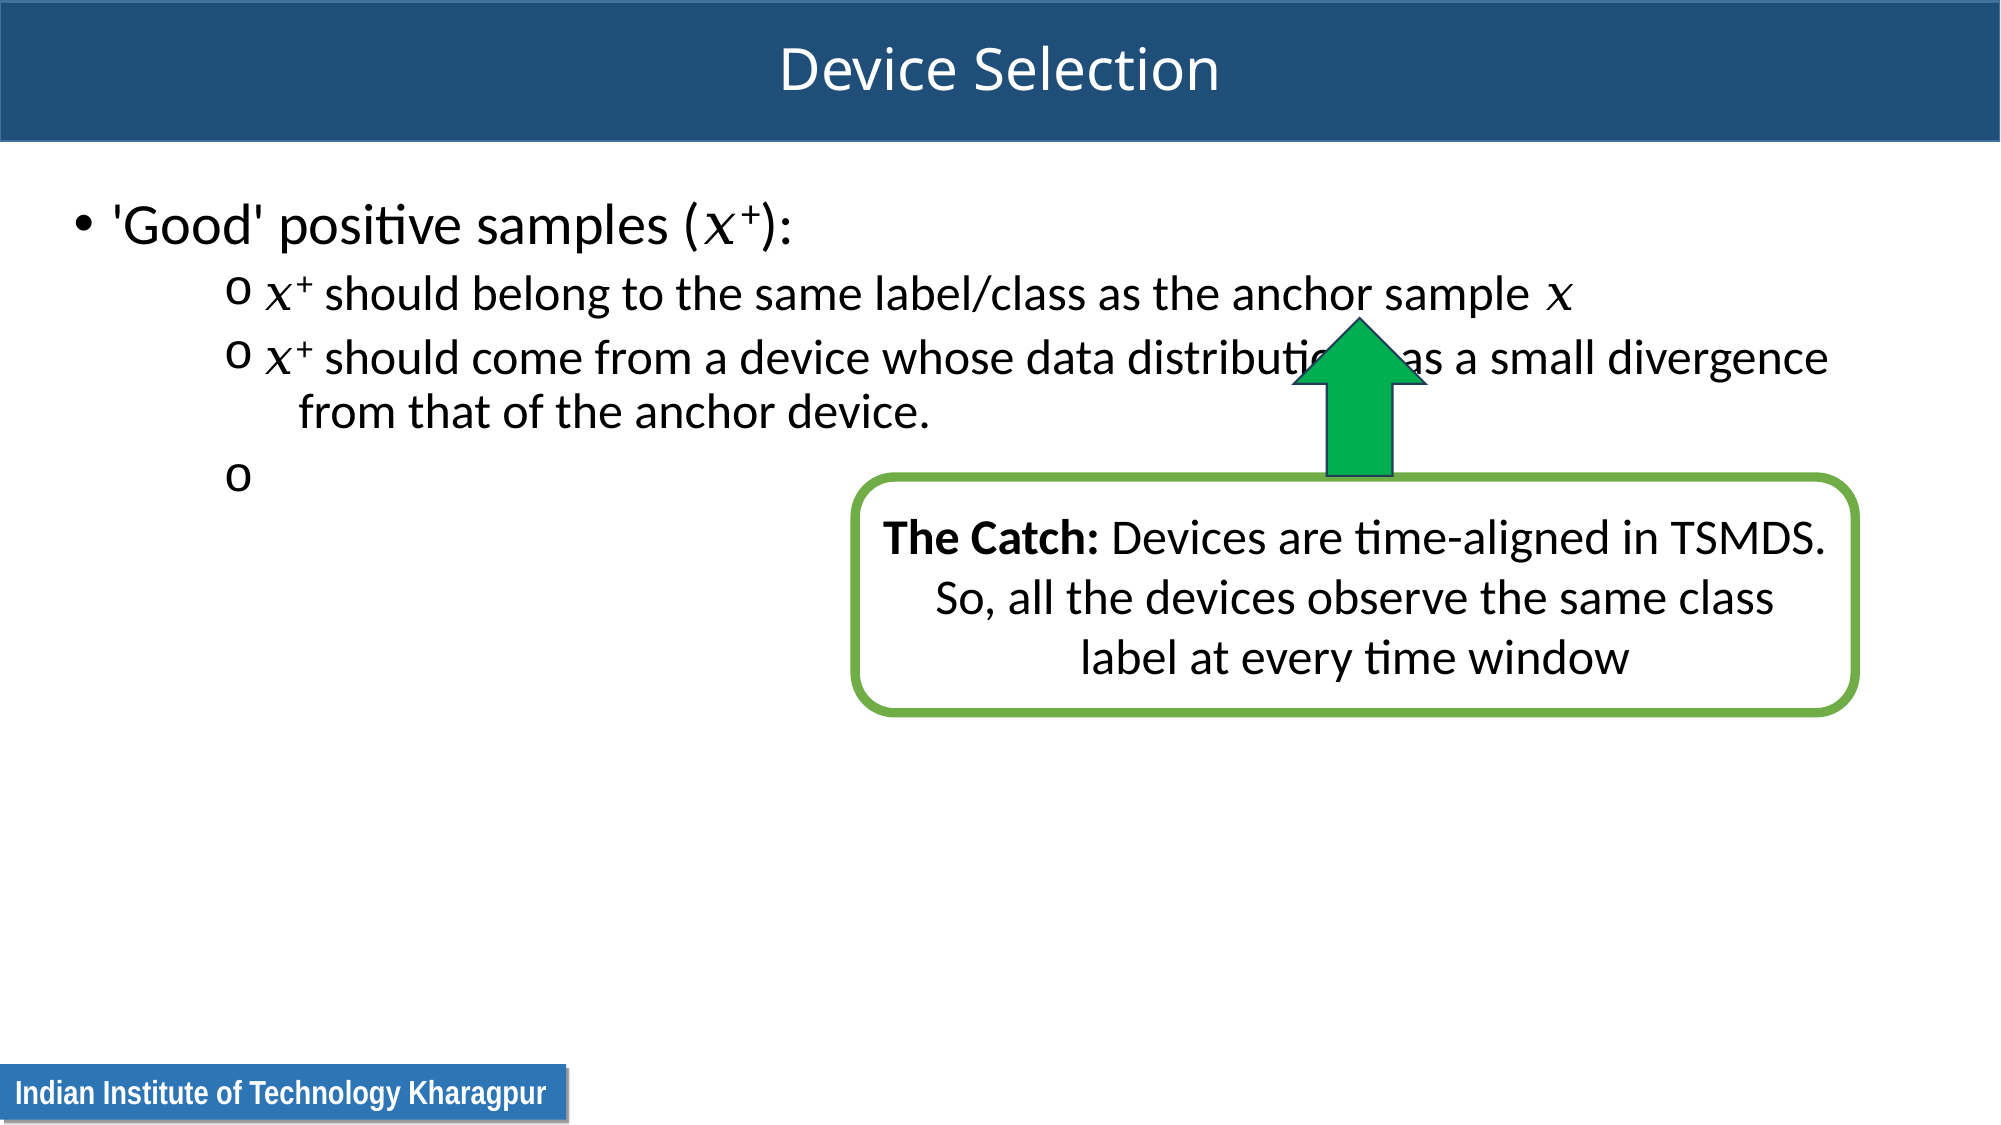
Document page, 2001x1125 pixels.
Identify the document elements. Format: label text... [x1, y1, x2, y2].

list 'Good' positive samples (𝑥+): 𝑥+ should belong to the same label/class as the anchor sample 𝑥 𝑥+ should come from a device whose data distribution has a small divergence from that of the anchor device. [58, 186, 1954, 1065]
title Device Selection [0, 1, 2000, 141]
text_box [1293, 317, 1426, 476]
text_box The Catch: Devices are time-aligned in TSMDS. So, all the devices observe the same class label at every time window [855, 476, 1856, 713]
